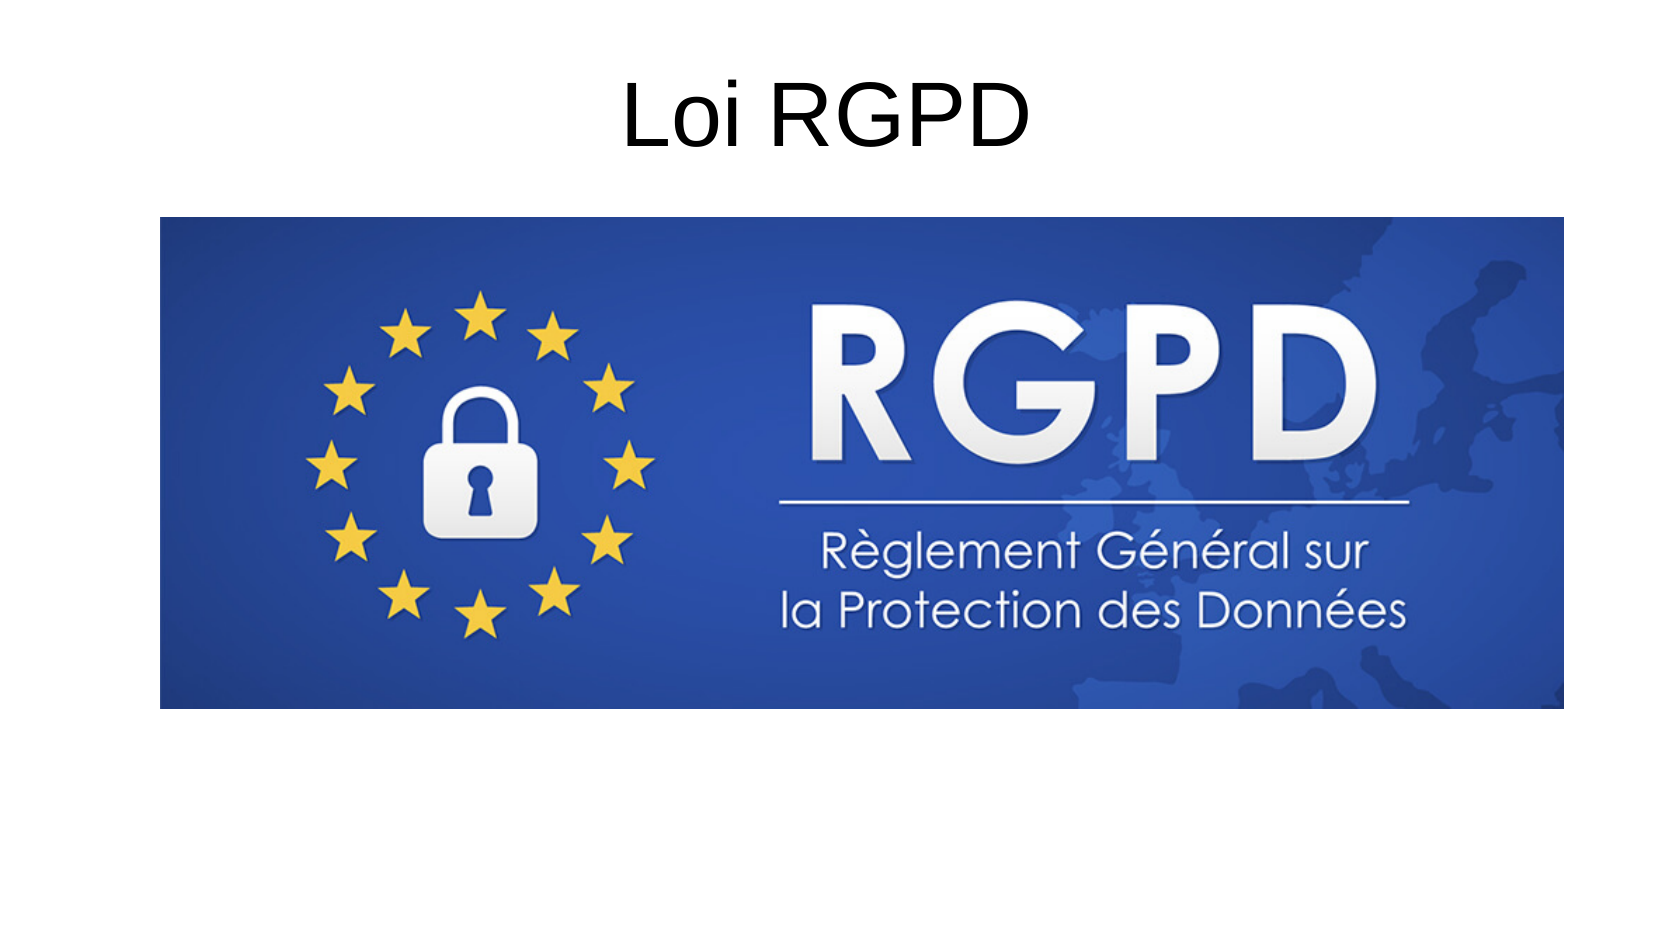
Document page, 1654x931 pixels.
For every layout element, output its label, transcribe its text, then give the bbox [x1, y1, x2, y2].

picture [160, 217, 1564, 709]
title Loi RGPD [82, 37, 1571, 193]
